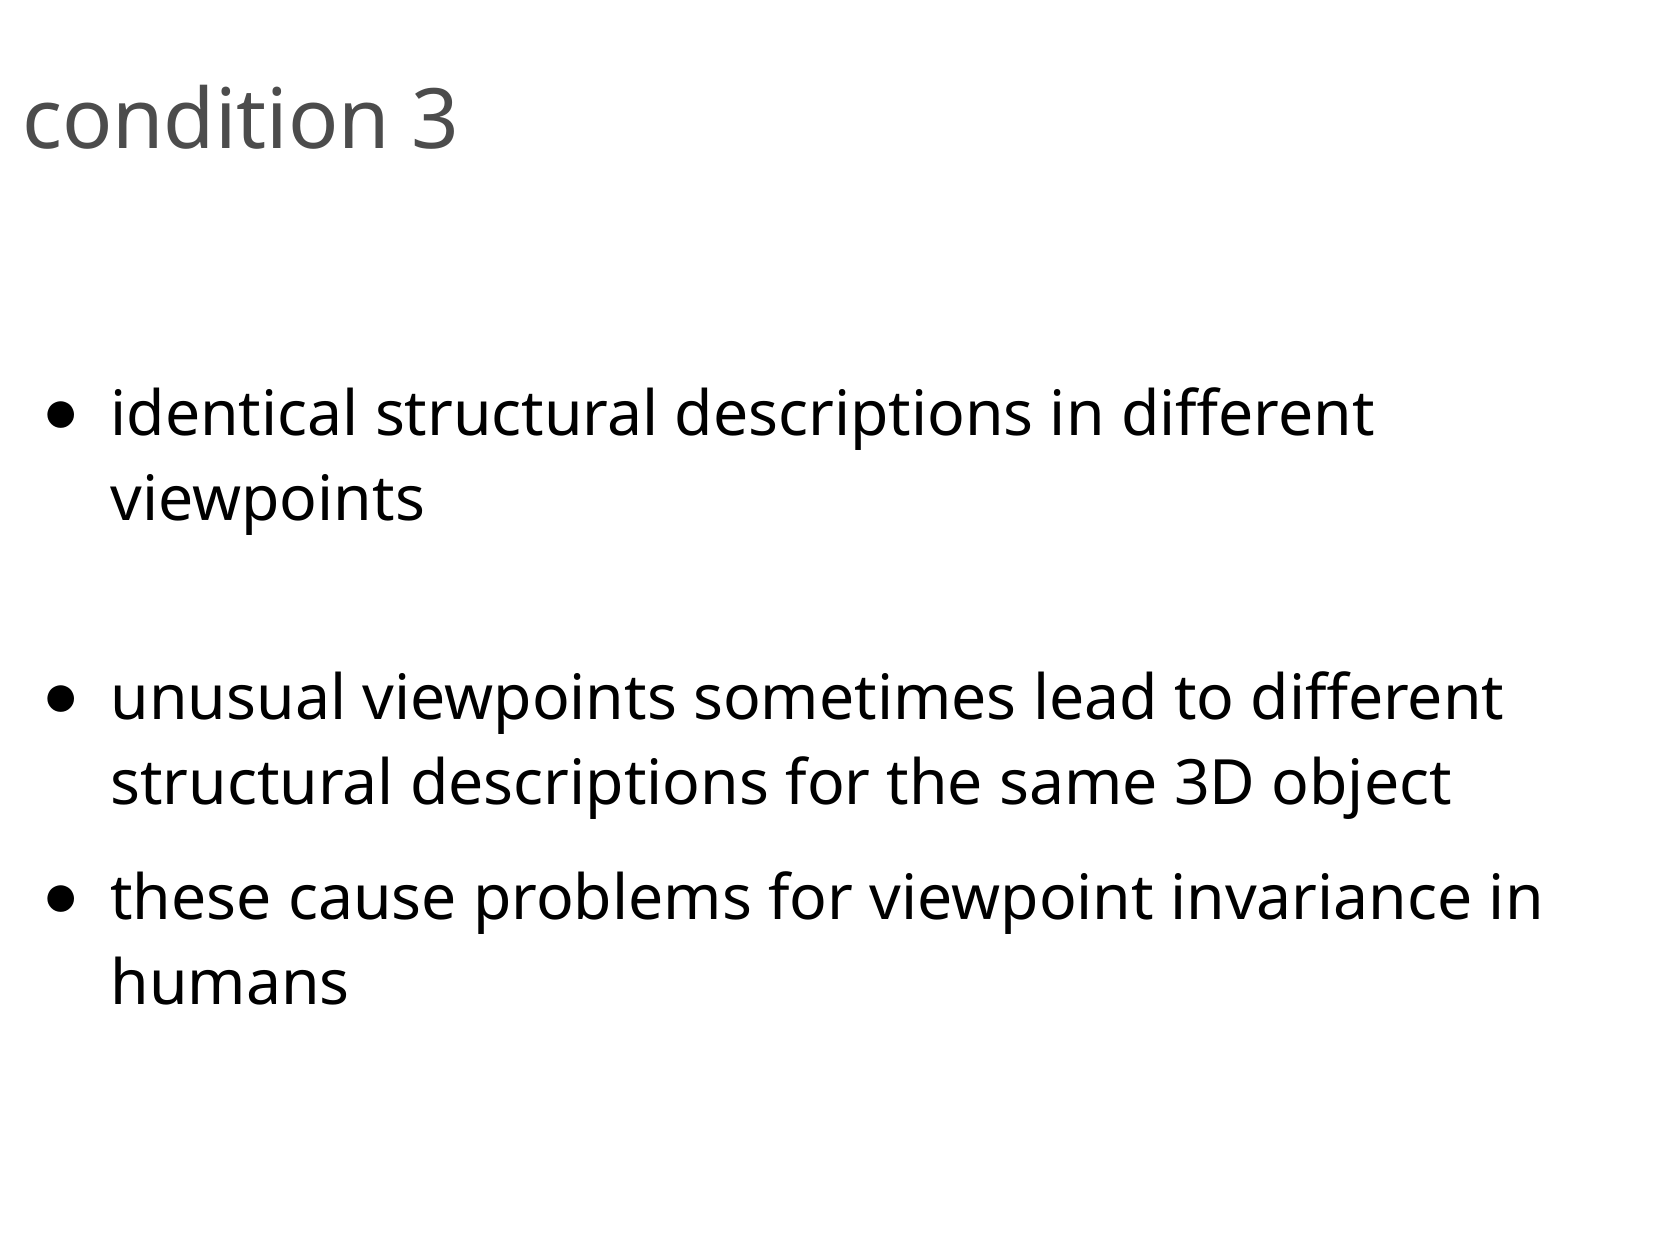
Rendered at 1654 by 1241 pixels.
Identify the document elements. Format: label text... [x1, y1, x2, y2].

title condition 3 [22, 19, 1654, 213]
list identical structural descriptions in different viewpoints unusual viewpoints sometimes lead to different structural descriptions for the same 3D object these cause problems for viewpoint invariance in humans [25, 226, 1654, 1166]
